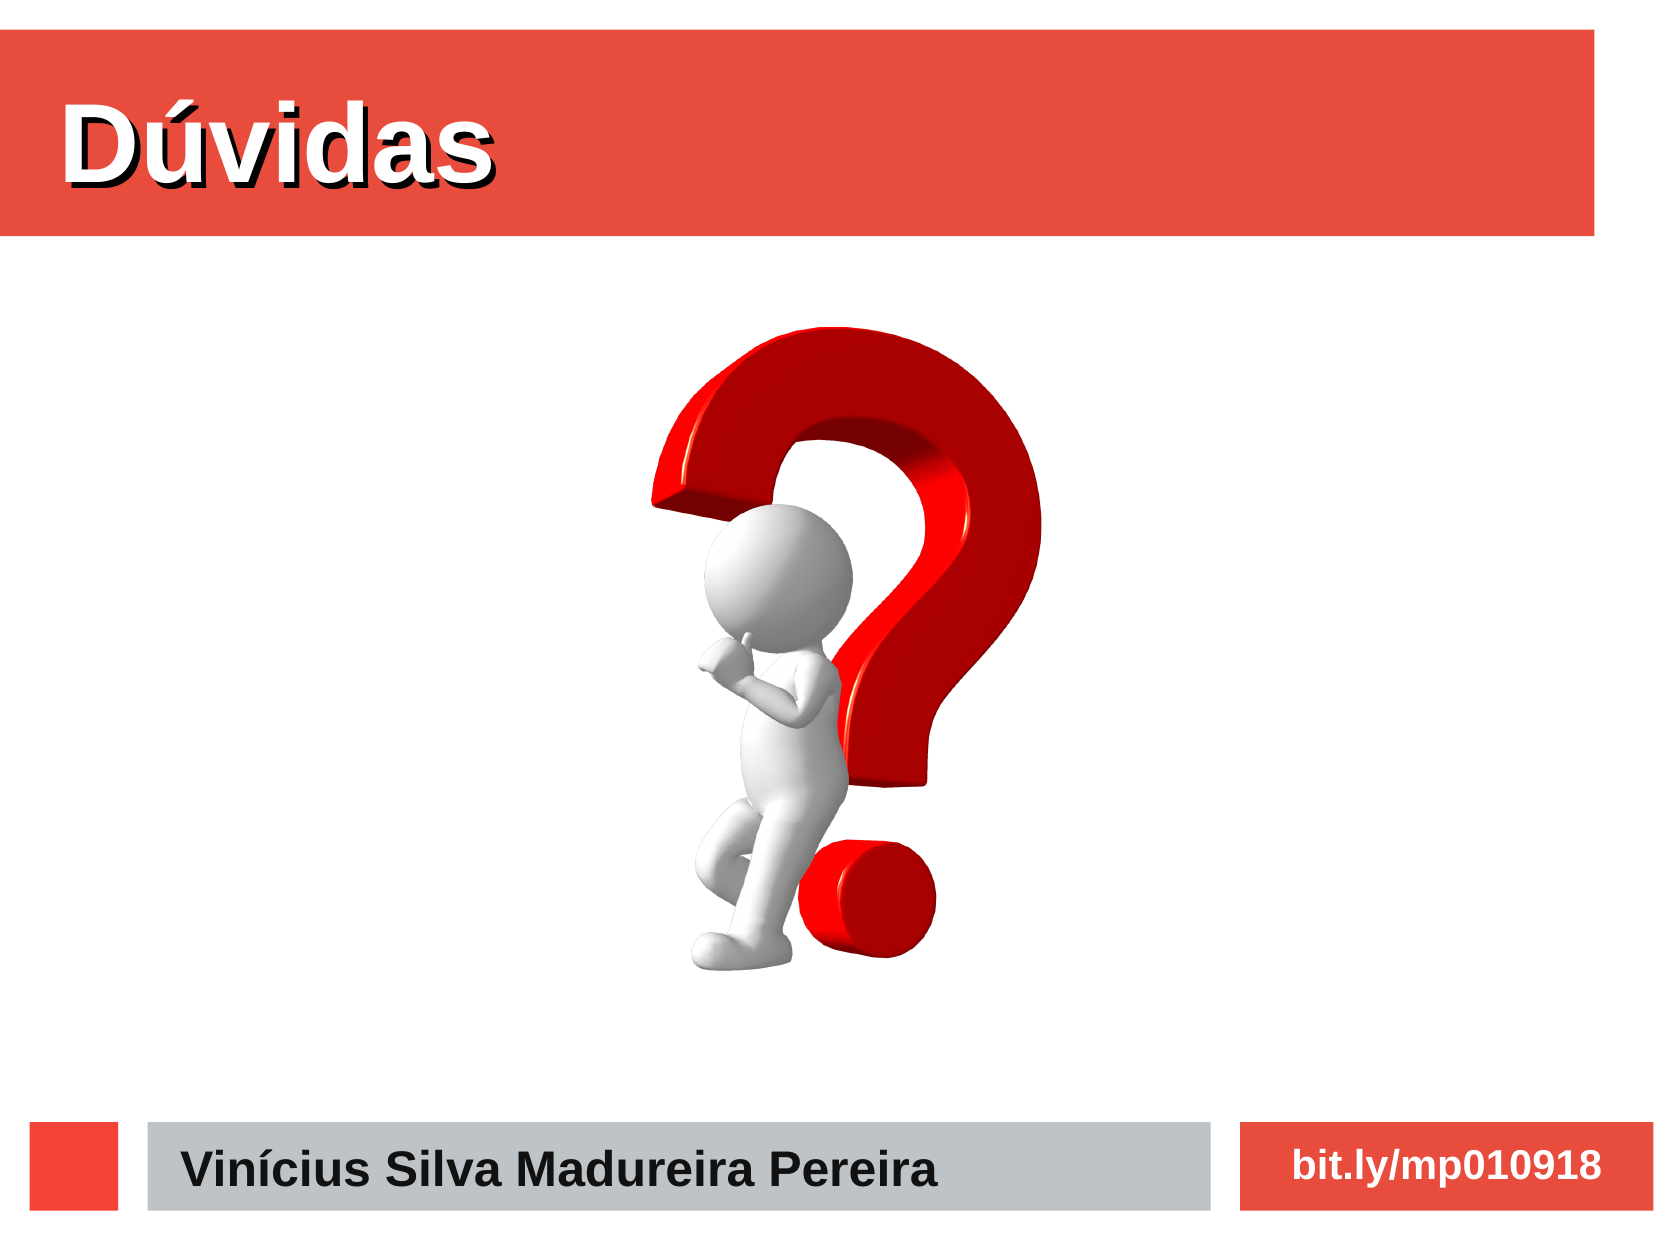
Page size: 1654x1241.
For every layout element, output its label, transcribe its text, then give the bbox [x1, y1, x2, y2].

text_box Vinícius Silva Madureira Pereira [165, 1133, 1170, 1205]
title Dúvidas [59, 59, 1595, 207]
text_box bit.ly/mp010918 [1228, 1133, 1654, 1205]
picture [494, 315, 1159, 981]
